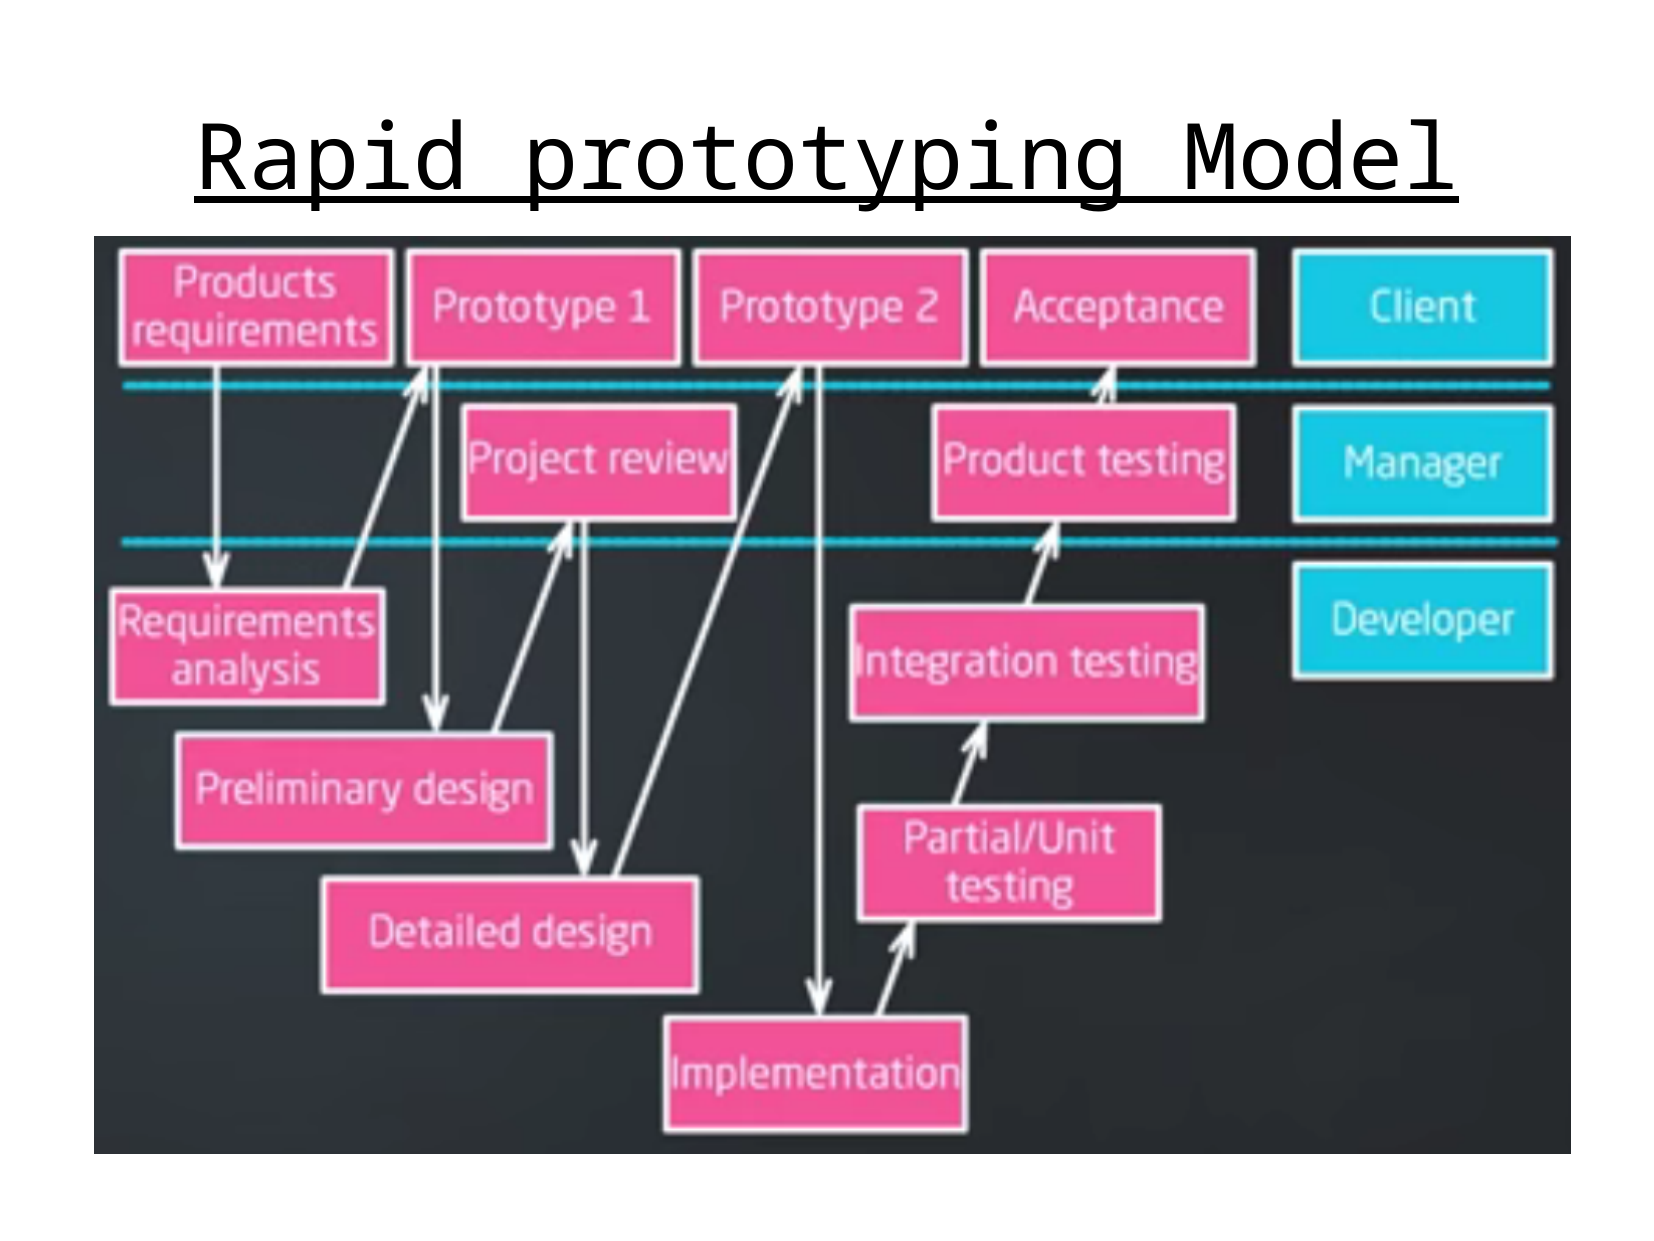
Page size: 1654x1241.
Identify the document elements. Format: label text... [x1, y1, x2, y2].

picture [94, 236, 1571, 1154]
title Rapid prototyping Model [82, 49, 1571, 257]
